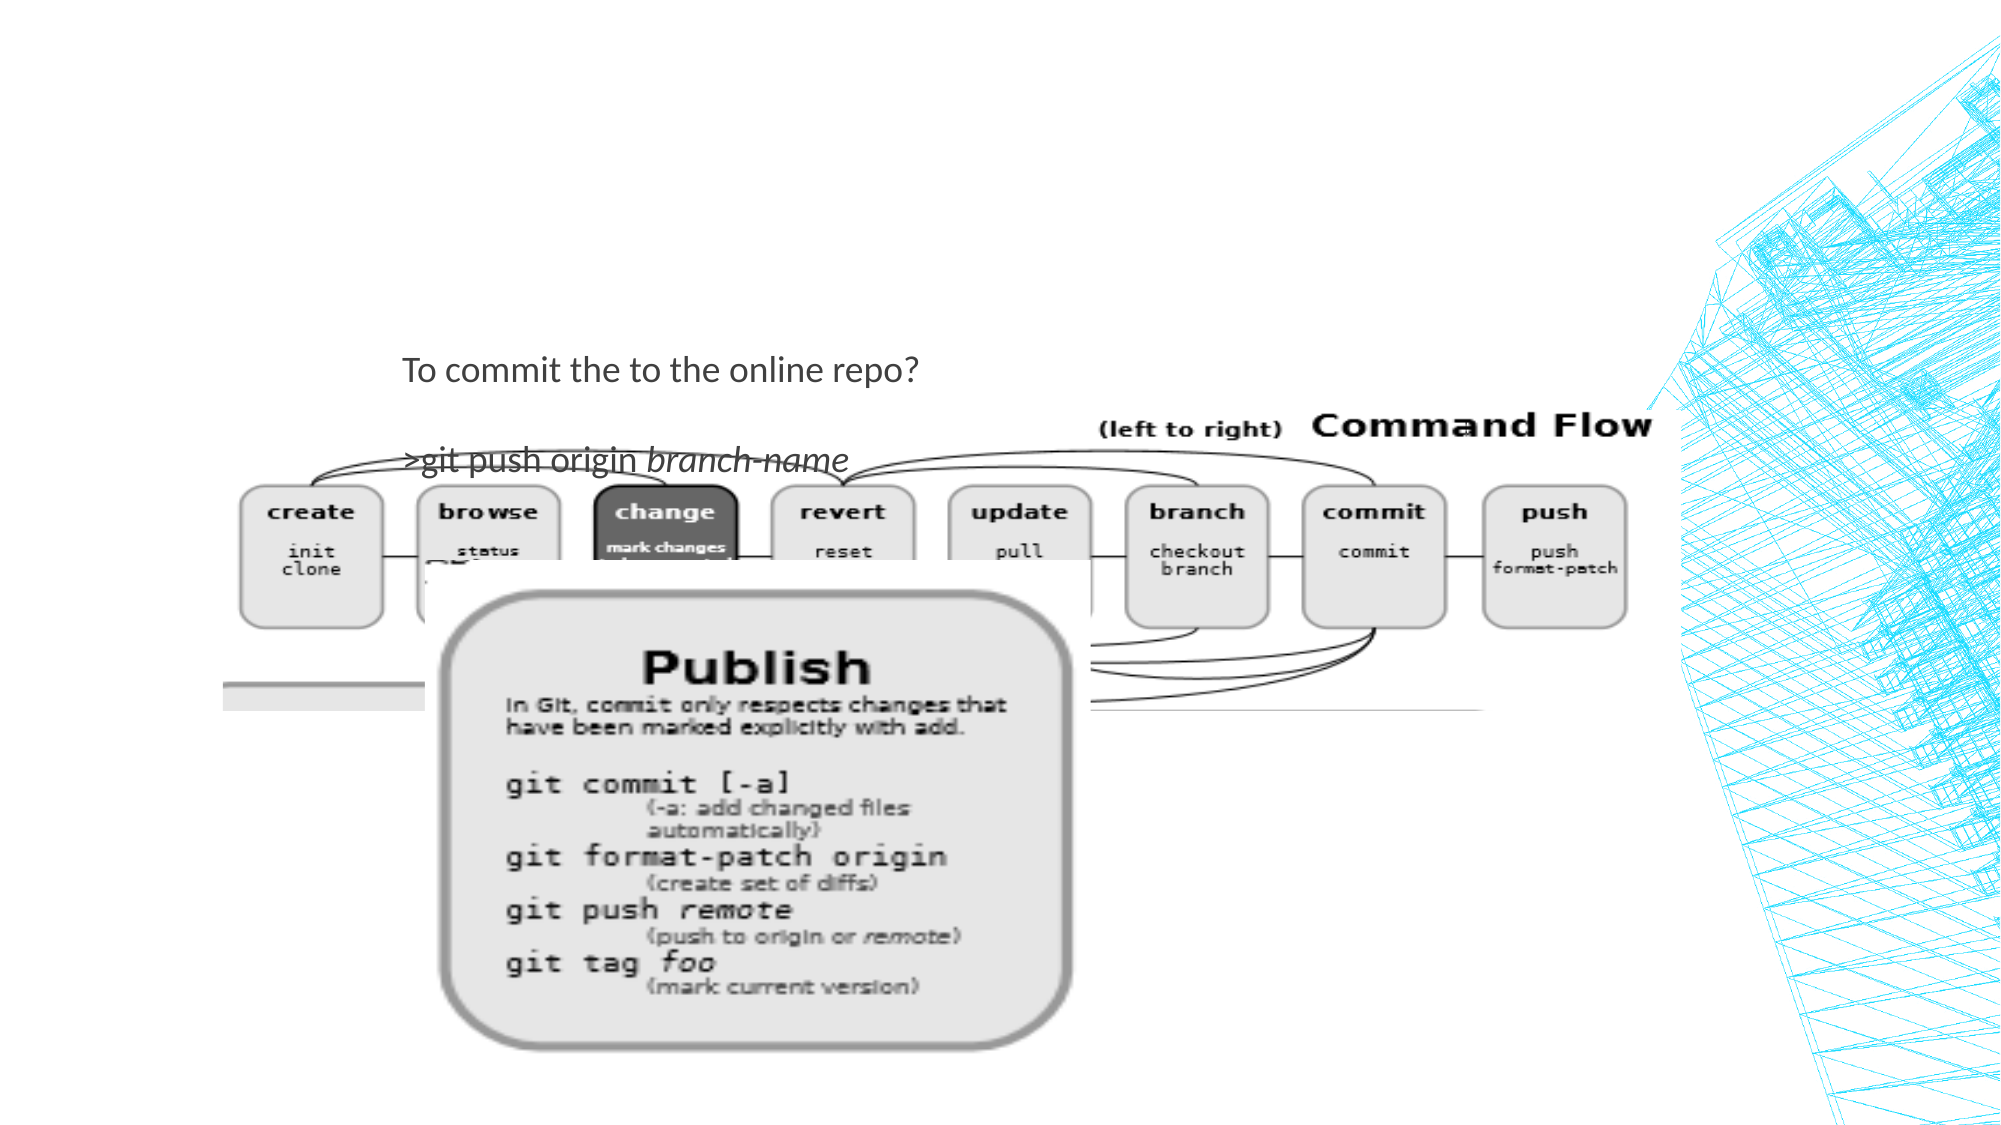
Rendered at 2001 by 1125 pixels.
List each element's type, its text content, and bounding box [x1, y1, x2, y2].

text_box To commit the to the online repo? >git push origin branch-name [387, 337, 1129, 489]
picture [222, 410, 1682, 1071]
